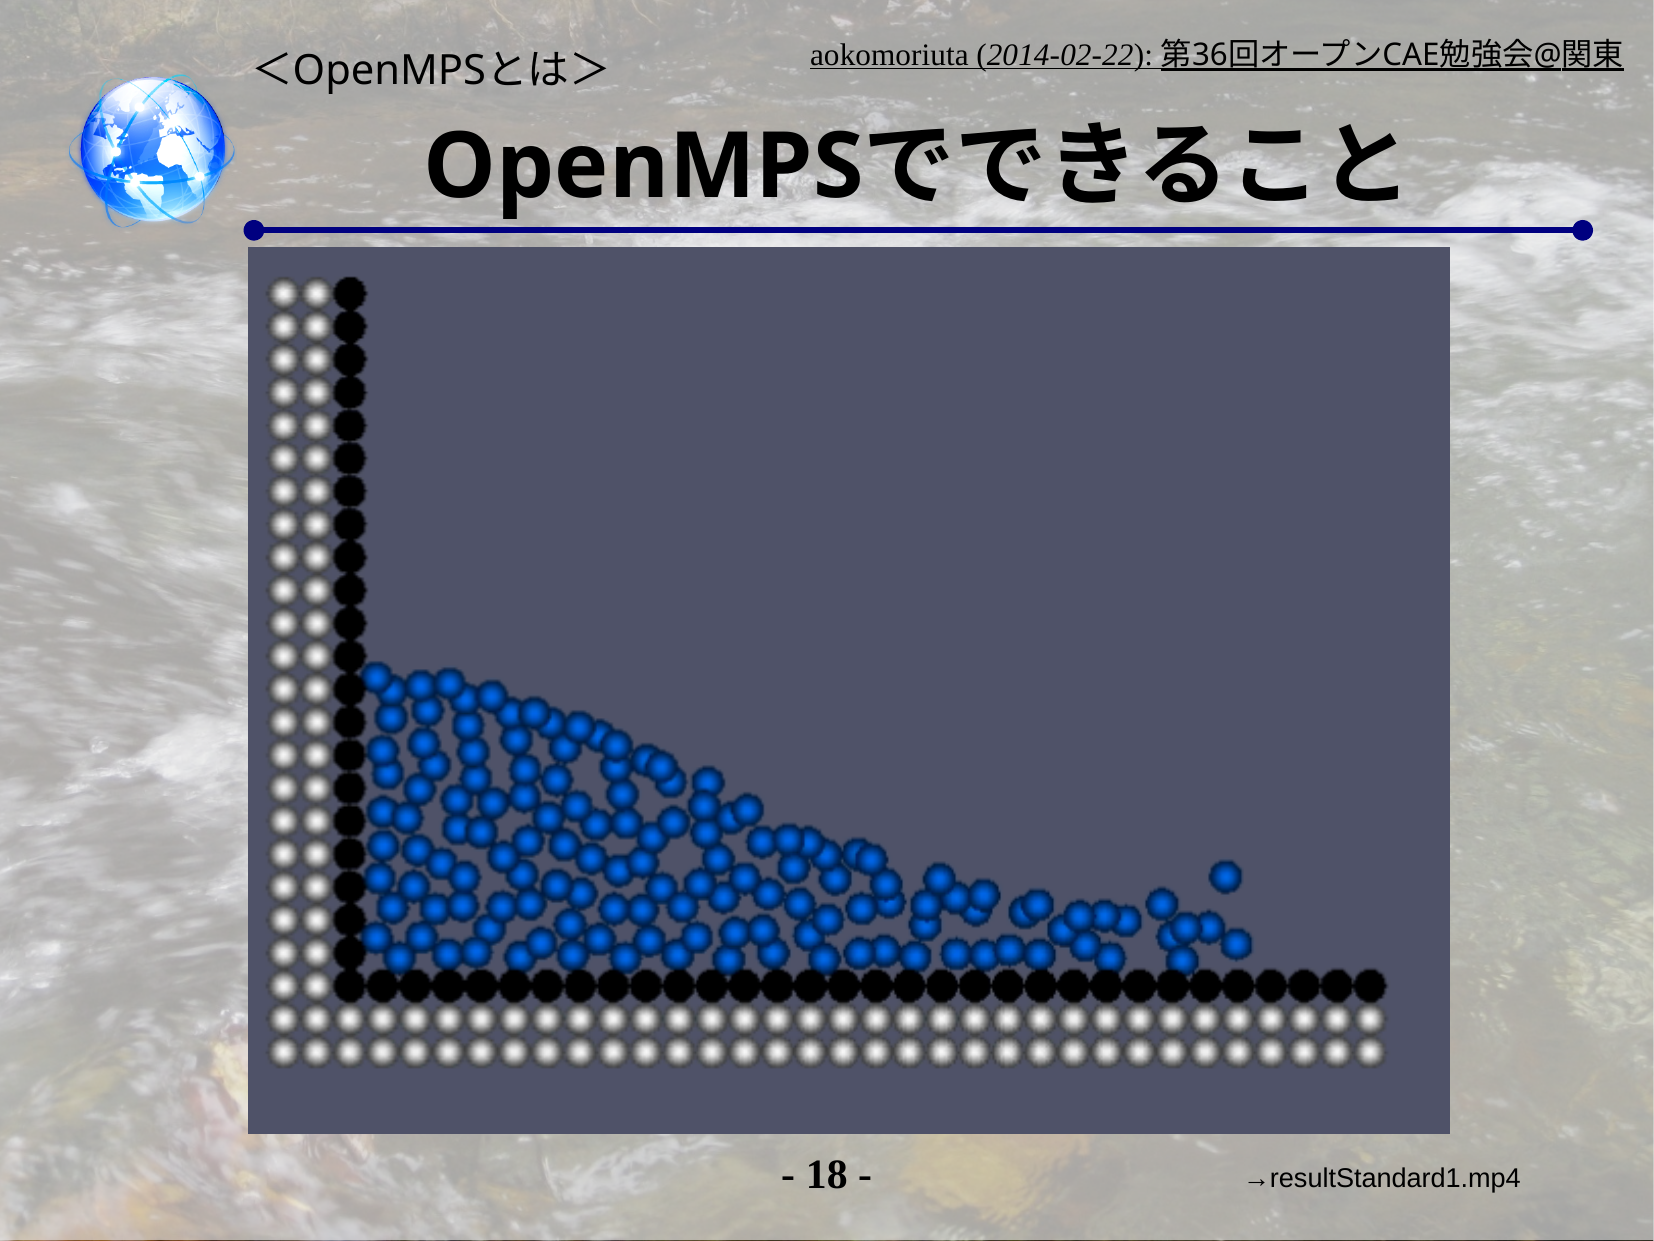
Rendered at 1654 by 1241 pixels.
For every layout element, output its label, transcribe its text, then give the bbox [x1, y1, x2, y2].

text_box →resultStandard1.mp4 [1228, 1155, 1536, 1201]
title OpenMPSでできること [265, 88, 1571, 227]
picture [65, 64, 237, 236]
picture [248, 247, 1450, 1134]
text_box ＜OpenMPSとは＞ [236, 28, 1004, 119]
